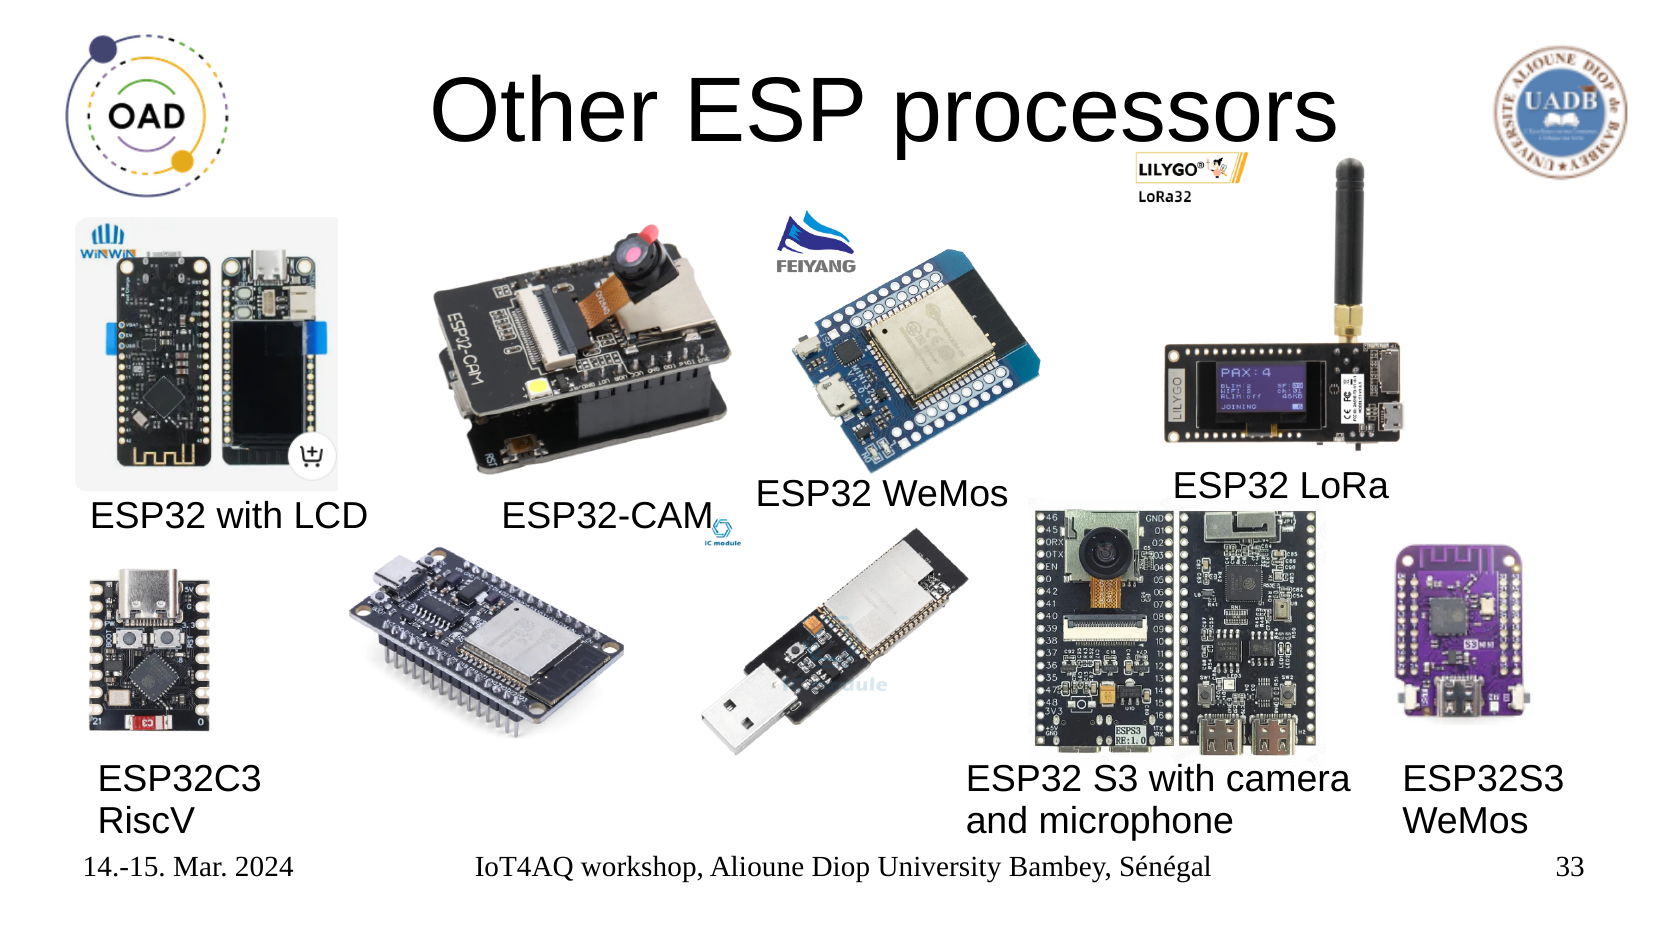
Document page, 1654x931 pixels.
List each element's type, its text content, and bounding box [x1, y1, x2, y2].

picture [25, 20, 338, 487]
text_box ESP32 with LCD [75, 487, 384, 545]
title Other ESP processors [301, 32, 1469, 188]
picture [82, 562, 220, 750]
text_box ESP32 WeMos [740, 464, 1024, 522]
text_box ESP32-CAM [486, 487, 729, 545]
picture [337, 524, 638, 748]
picture [1365, 524, 1576, 749]
picture [686, 510, 985, 765]
text_box ESP32S3 WeMos [1387, 750, 1580, 863]
picture [1125, 149, 1425, 458]
picture [1028, 498, 1329, 750]
picture [774, 202, 1054, 483]
text_box ESP32 S3 with camera and microphone [951, 750, 1366, 849]
picture [404, 217, 751, 488]
text_box ESP32C3 RiscV [82, 750, 301, 849]
picture [1482, 37, 1641, 188]
text_box ESP32 LoRa [1157, 457, 1404, 515]
